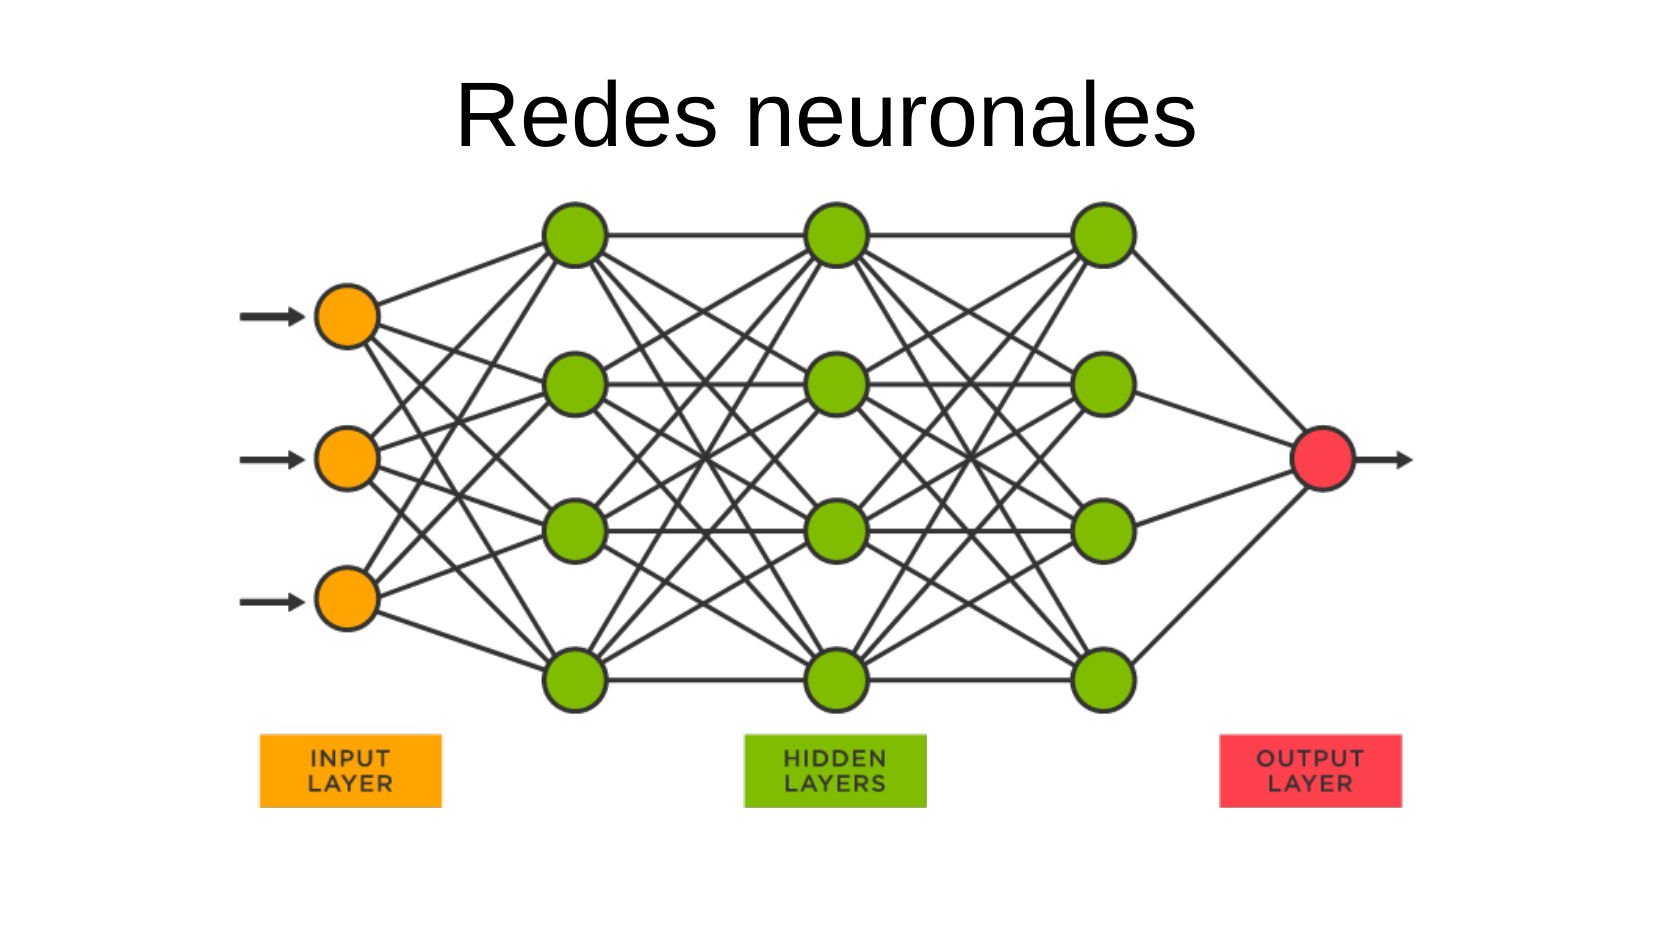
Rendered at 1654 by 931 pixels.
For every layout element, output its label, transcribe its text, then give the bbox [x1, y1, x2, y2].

picture [190, 197, 1473, 847]
title Redes neuronales [82, 37, 1571, 193]
